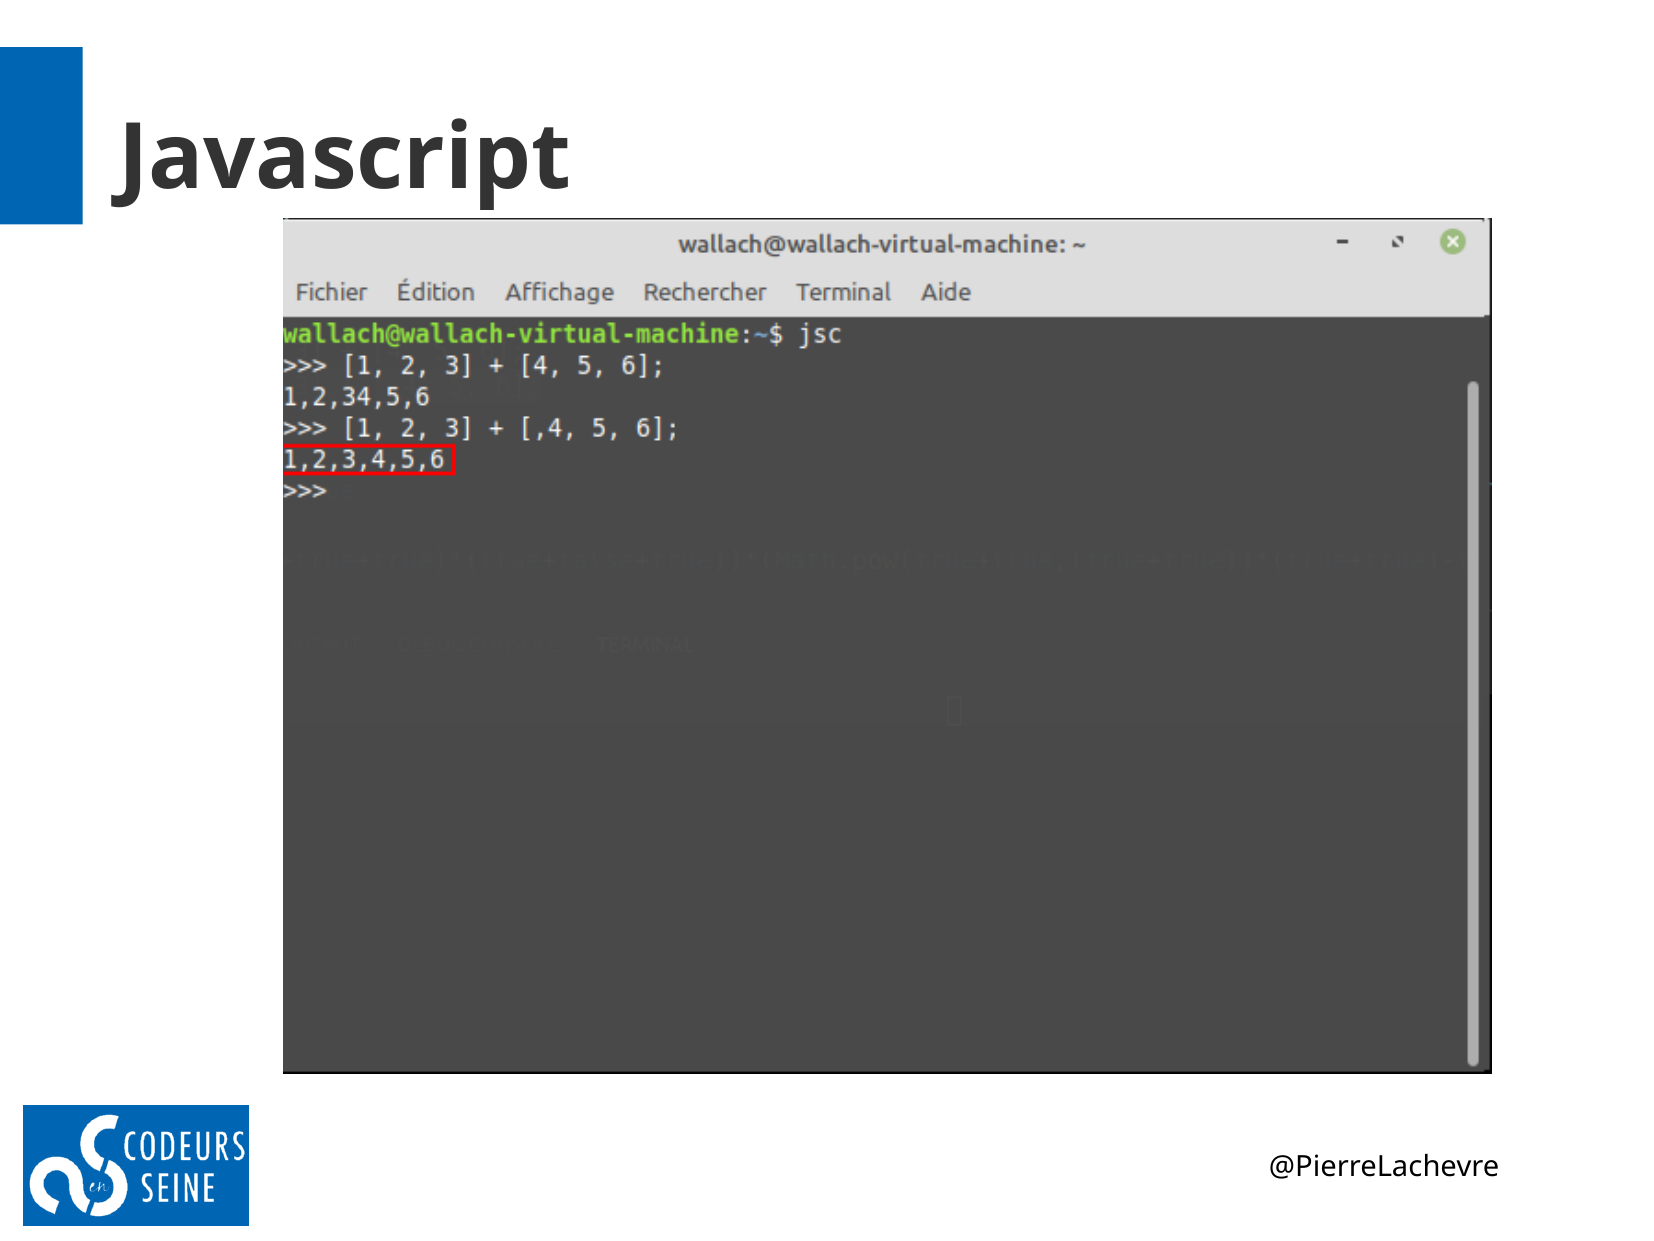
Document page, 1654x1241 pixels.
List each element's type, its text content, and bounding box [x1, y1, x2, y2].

title Javascript [118, 49, 1571, 257]
picture [283, 218, 1492, 1074]
picture [23, 1105, 249, 1226]
